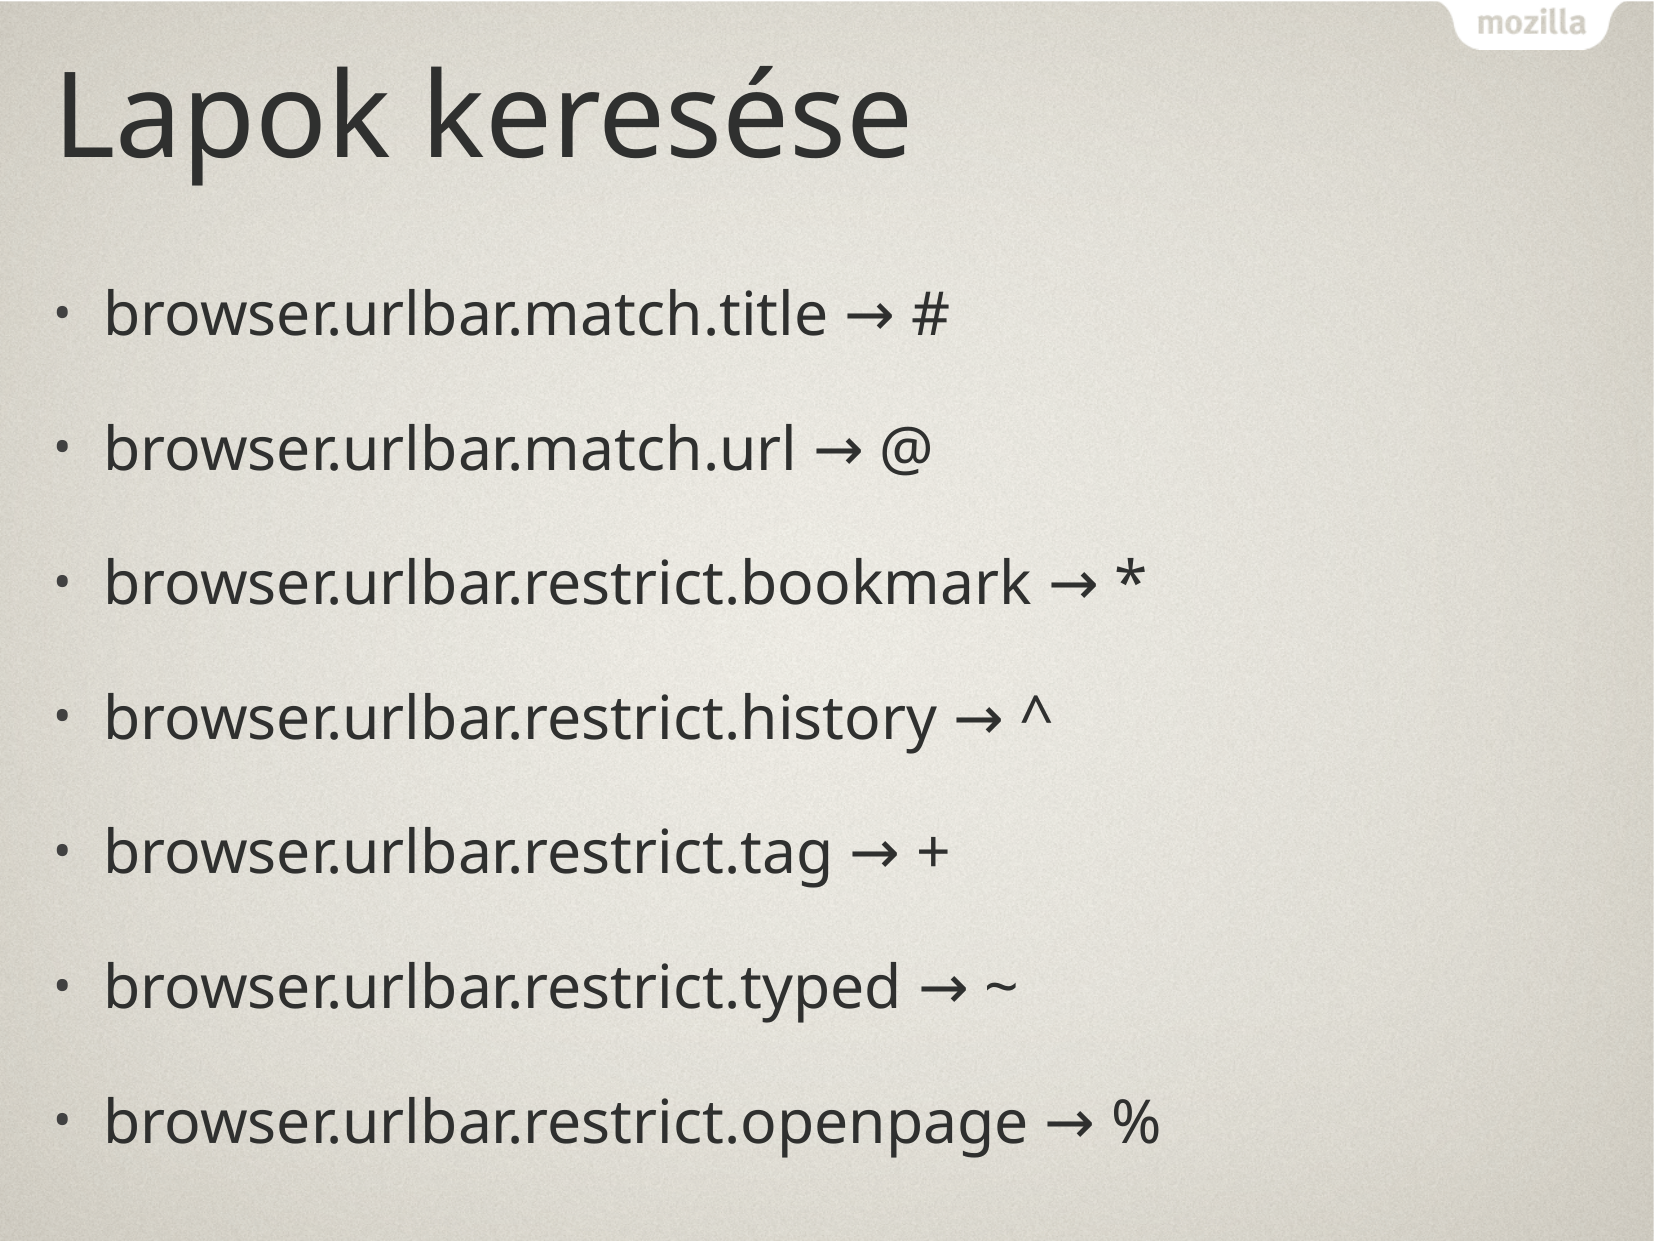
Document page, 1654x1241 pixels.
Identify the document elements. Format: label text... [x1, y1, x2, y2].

picture [0, 0, 1654, 1241]
title Lapok keresése [45, 0, 1609, 238]
list browser.urlbar.match.title → # browser.urlbar.match.url → @ browser.urlbar.restrict.bookmark → * browser.urlbar.restrict.history → ^ browser.urlbar.restrict.tag → + browser.urlbar.restrict.typed → ~ browser.urlbar.restrict.openpage → % [45, 237, 1607, 1193]
